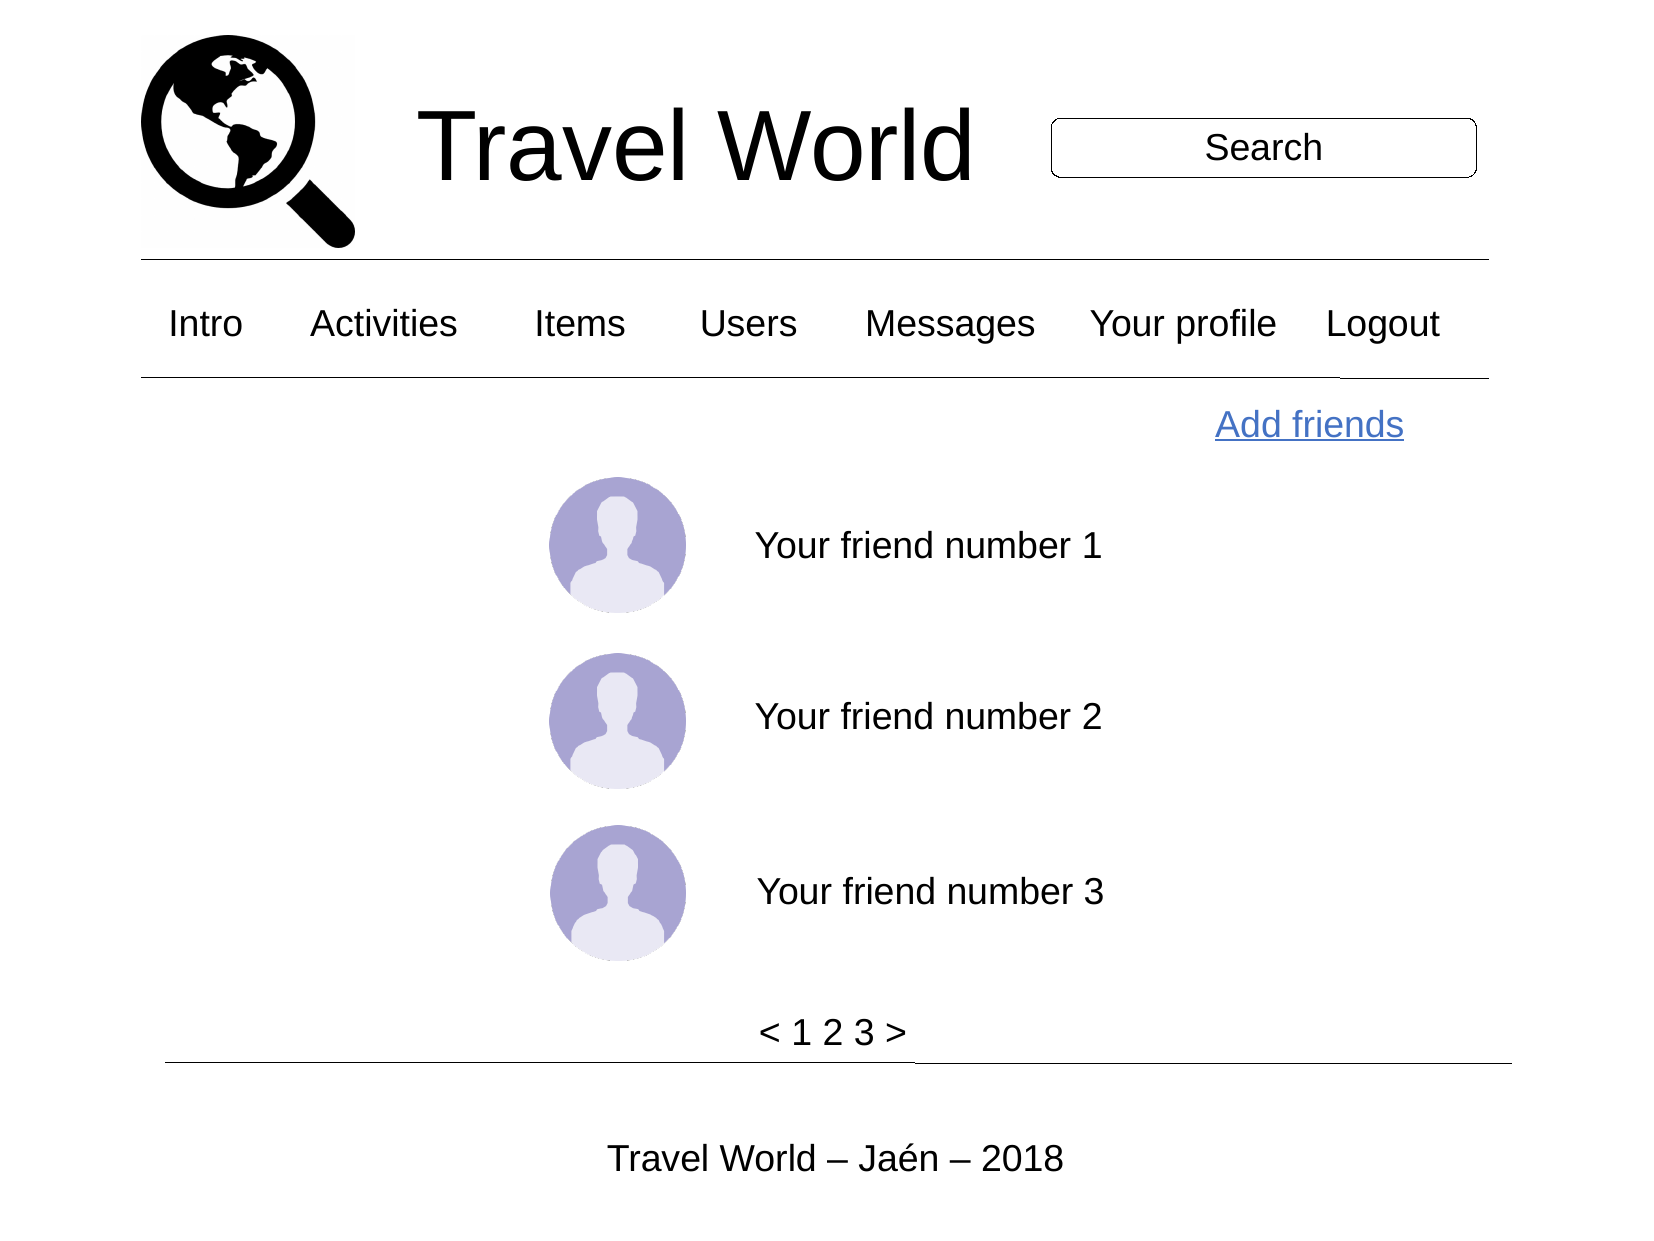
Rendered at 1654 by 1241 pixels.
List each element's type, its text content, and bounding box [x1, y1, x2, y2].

text_box Messages [850, 295, 1074, 353]
text_box < 1 2 3 > [744, 1003, 969, 1061]
text_box Users [685, 295, 850, 353]
text_box Intro [153, 295, 284, 353]
text_box Travel World – Jaén – 2018 [442, 1129, 1222, 1187]
text_box Your friend number 2 [739, 687, 1122, 747]
text_box Logout [1311, 295, 1477, 353]
text_box Your friend number 1 [739, 516, 1122, 576]
text_box Travel World [401, 82, 1134, 210]
text_box Activities [295, 295, 497, 353]
picture [549, 653, 686, 790]
text_box Your profile [1074, 295, 1311, 353]
picture [141, 35, 355, 249]
text_box Add friends [1200, 395, 1422, 455]
text_box Your friend number 3 [741, 863, 1124, 922]
text_box Search [1051, 118, 1477, 178]
picture [550, 825, 686, 961]
text_box Items [519, 295, 650, 353]
picture [549, 477, 686, 613]
